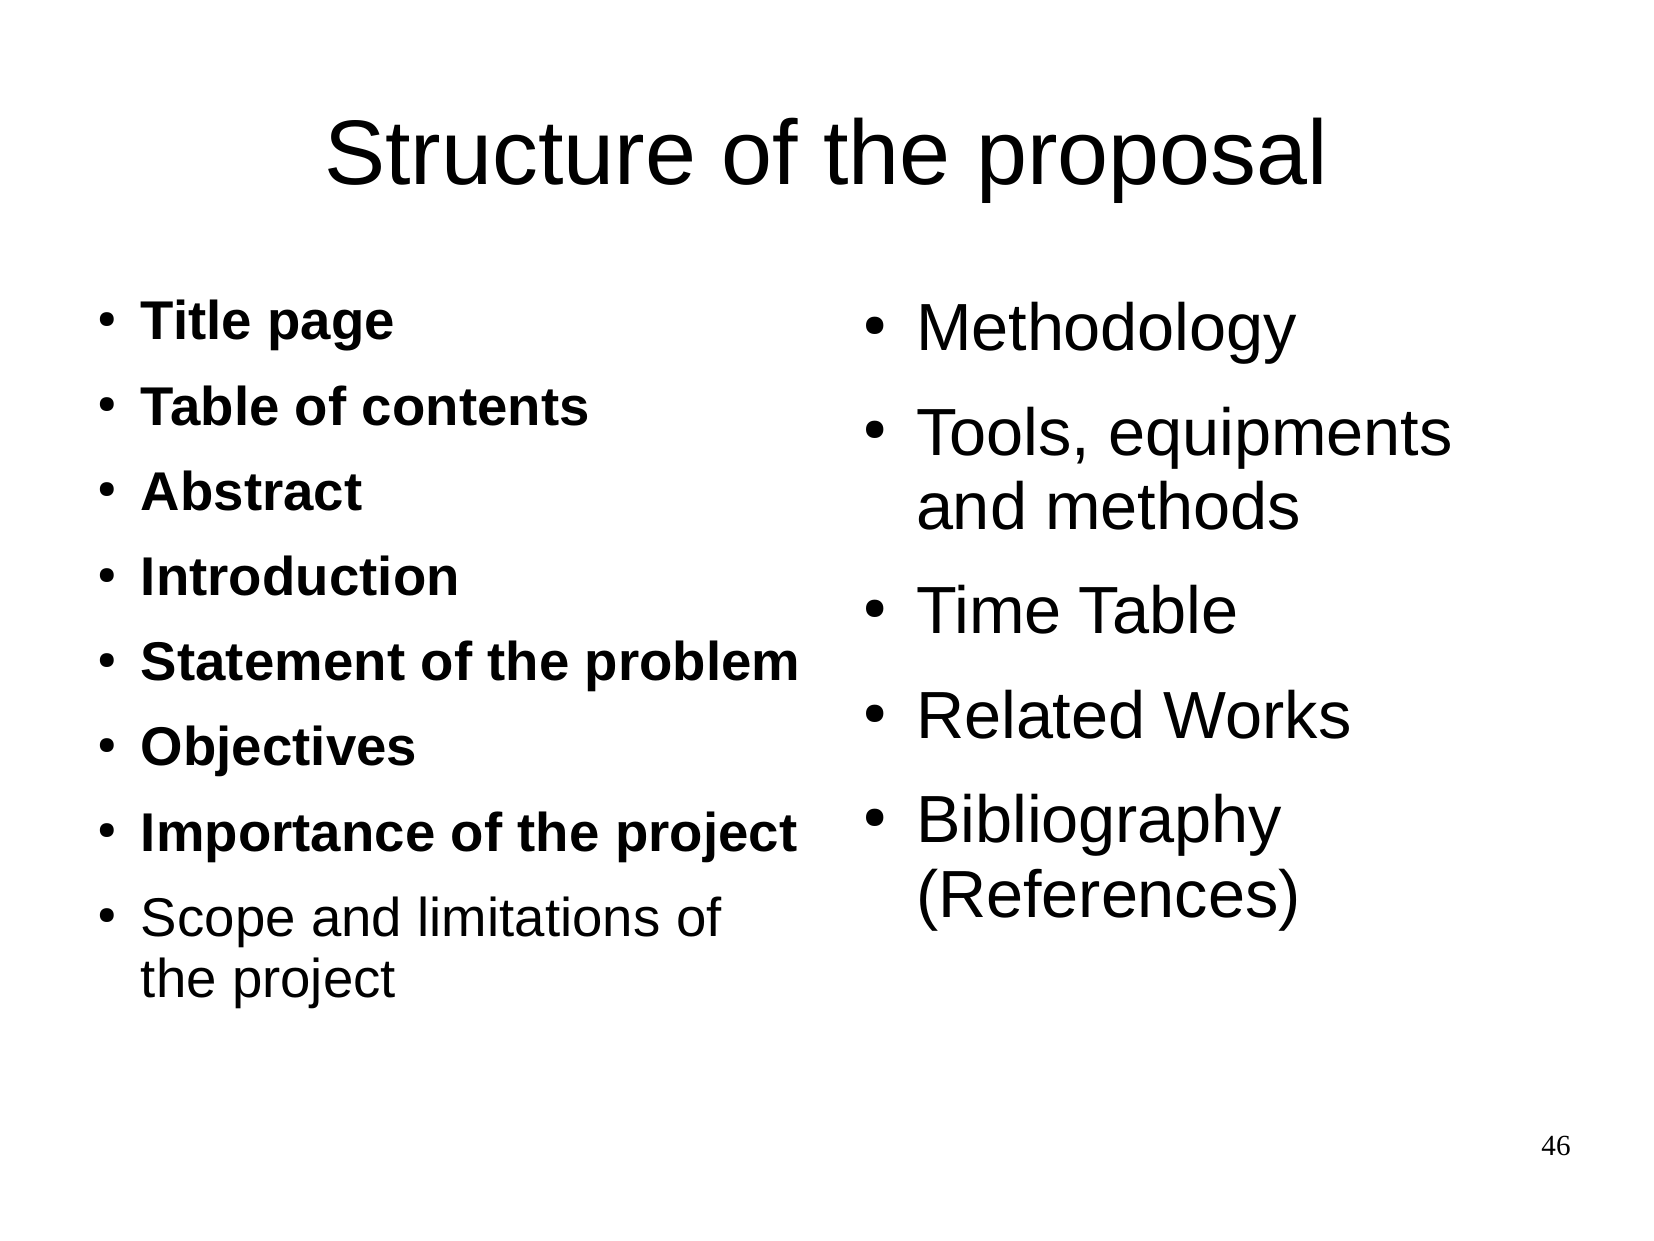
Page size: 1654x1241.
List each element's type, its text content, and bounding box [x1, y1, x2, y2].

list Title page Table of contents Abstract Introduction Statement of the problem Objectives Importance of the project Scope and limitations of the project [82, 290, 809, 1010]
title Structure of the proposal [82, 49, 1571, 257]
list Methodology Tools, equipments and methods Time Table Related Works Bibliography (References) [845, 290, 1572, 1010]
